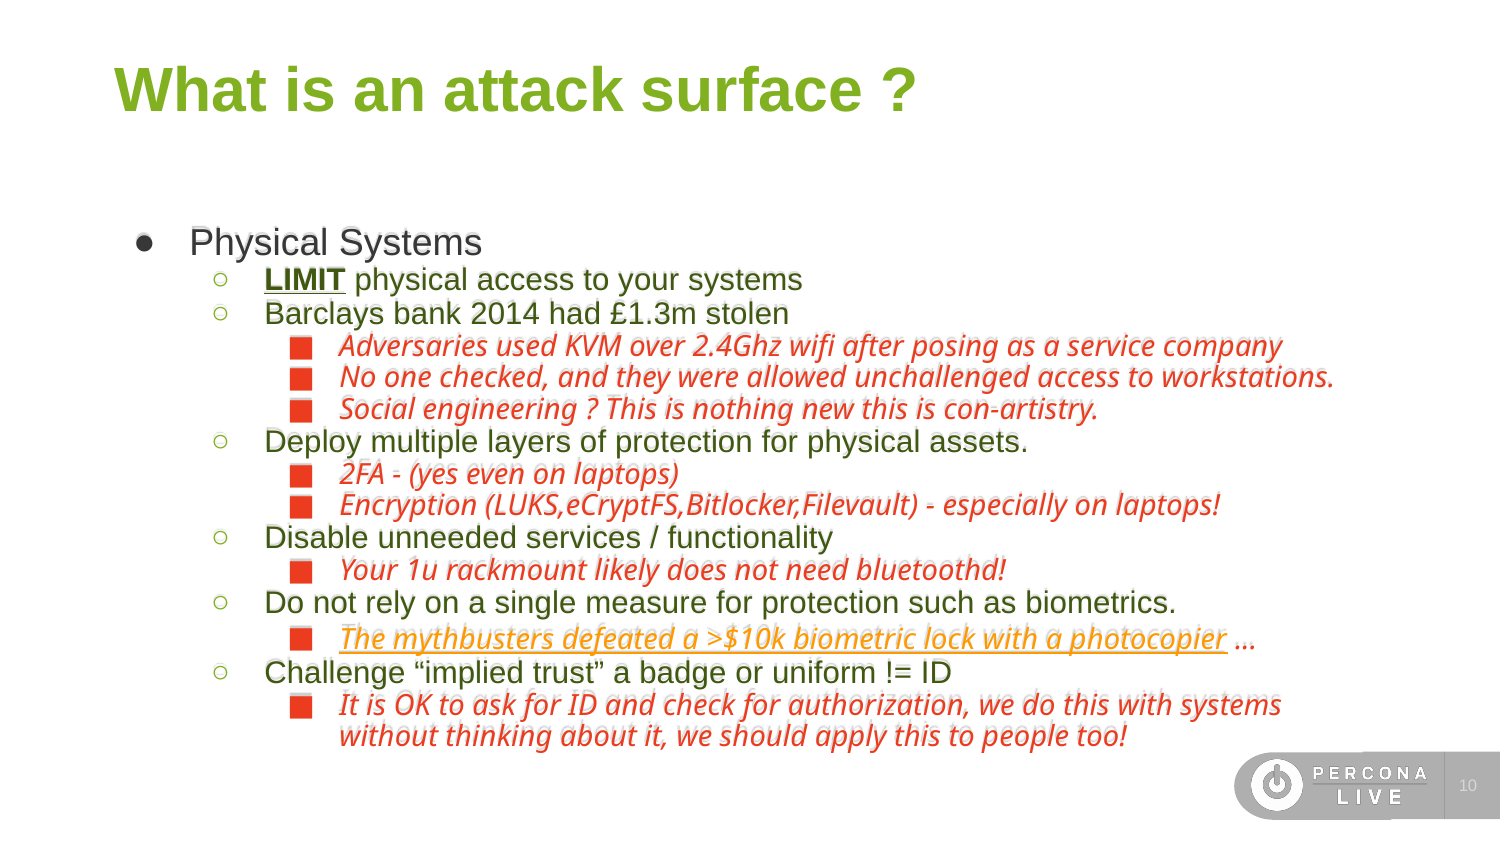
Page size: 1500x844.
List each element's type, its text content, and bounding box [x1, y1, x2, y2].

list Physical Systems LIMIT physical access to your systems Barclays bank 2014 had £1.3m stolen Adversaries used KVM over 2.4Ghz wifi after posing as a service company No one checked, and they were allowed unchallenged access to workstations. Social engineering ? This is nothing new this is con-artistry. Deploy multiple layers of protection for physical assets. 2FA - (yes even on laptops) Encryption (LUKS,eCryptFS,Bitlocker,Filevault) - especially on laptops! Disable unneeded services / functionality Your 1u rackmount likely does not need bluetoothd! Do not rely on a single measure for protection such as biometrics. The mythbusters defeated a >$10k biometric lock with a photocopier ... Challenge “implied trust” a badge or uniform != ID It is OK to ask for ID and check for authorization, we do this with systems without thinking about it, we should apply this to people too! [103, 217, 1397, 732]
picture [1251, 759, 1427, 811]
title What is an attack surface ? [103, 6, 1397, 176]
